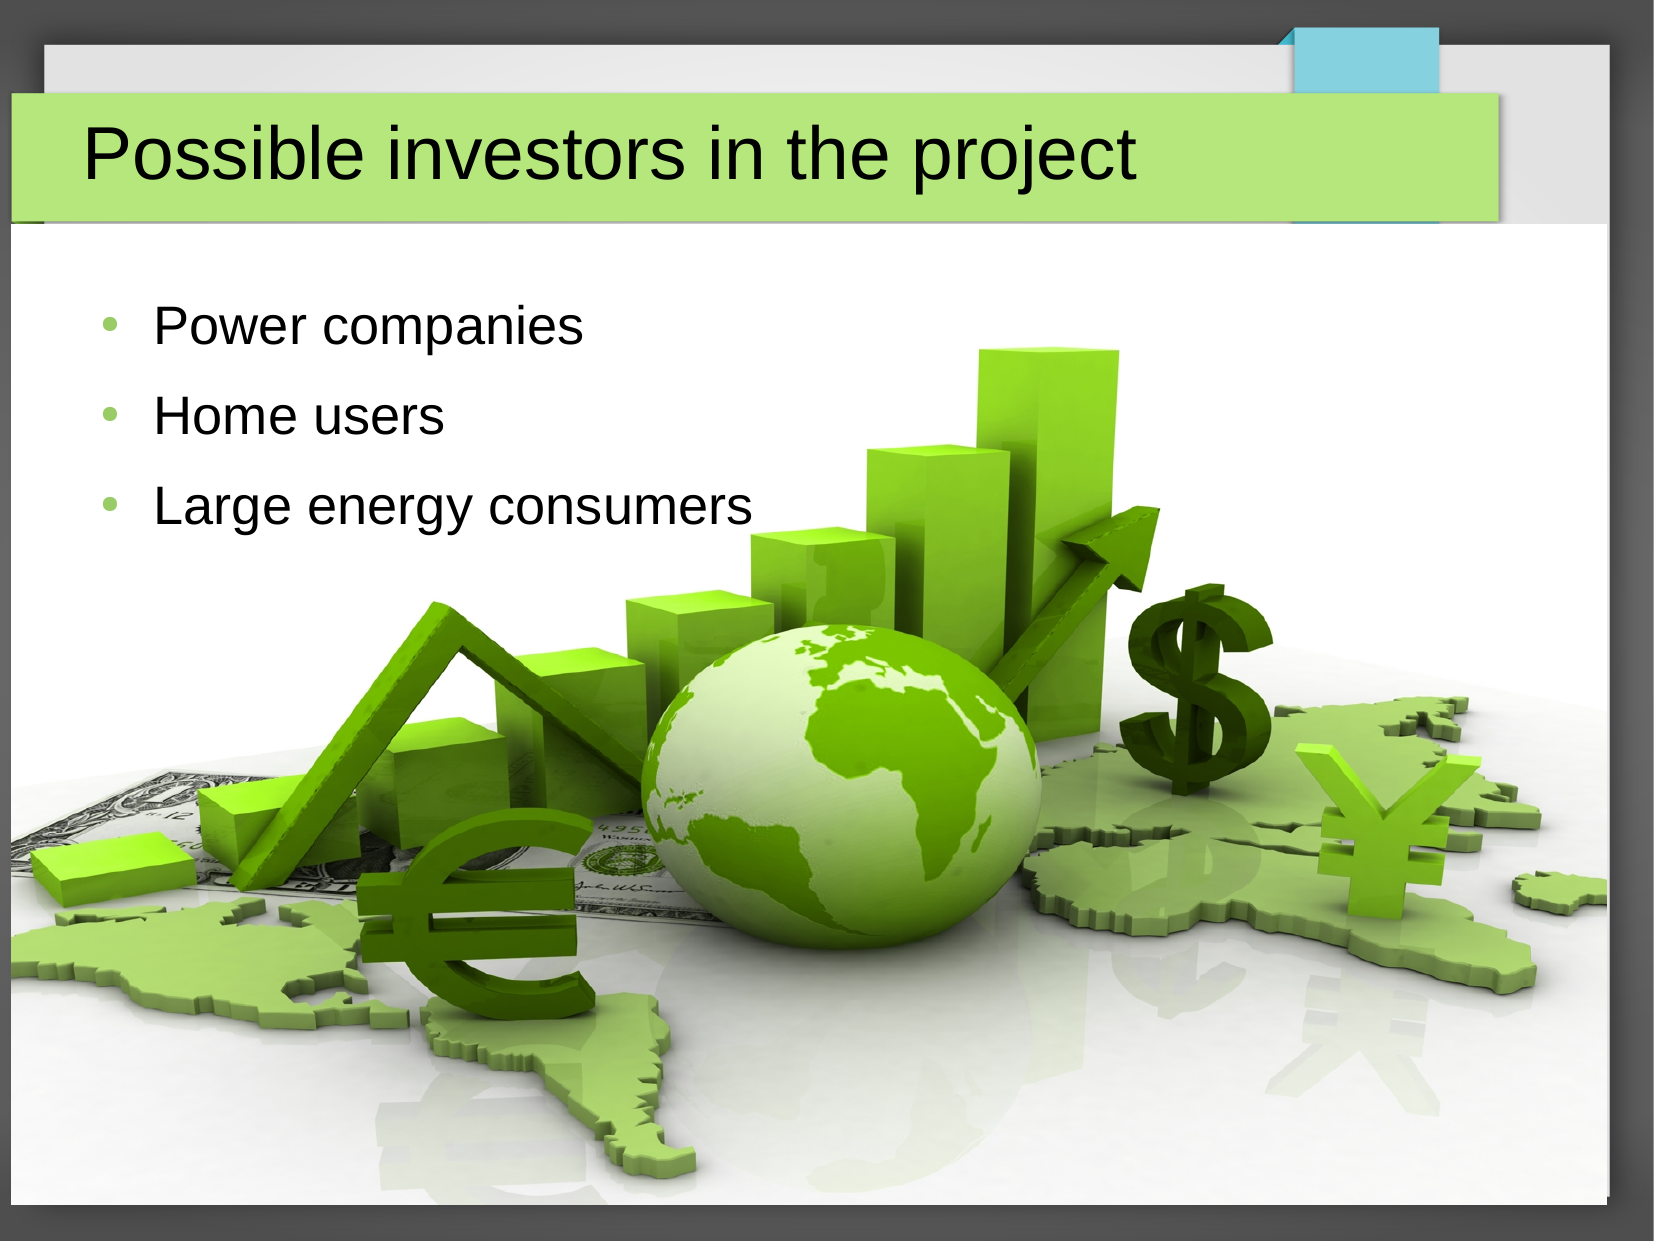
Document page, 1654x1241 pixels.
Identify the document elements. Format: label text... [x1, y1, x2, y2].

title Possible investors in the project [82, 28, 1264, 224]
picture [0, 0, 1654, 1241]
list Power companies Home users Large energy consumers [82, 295, 1571, 1015]
